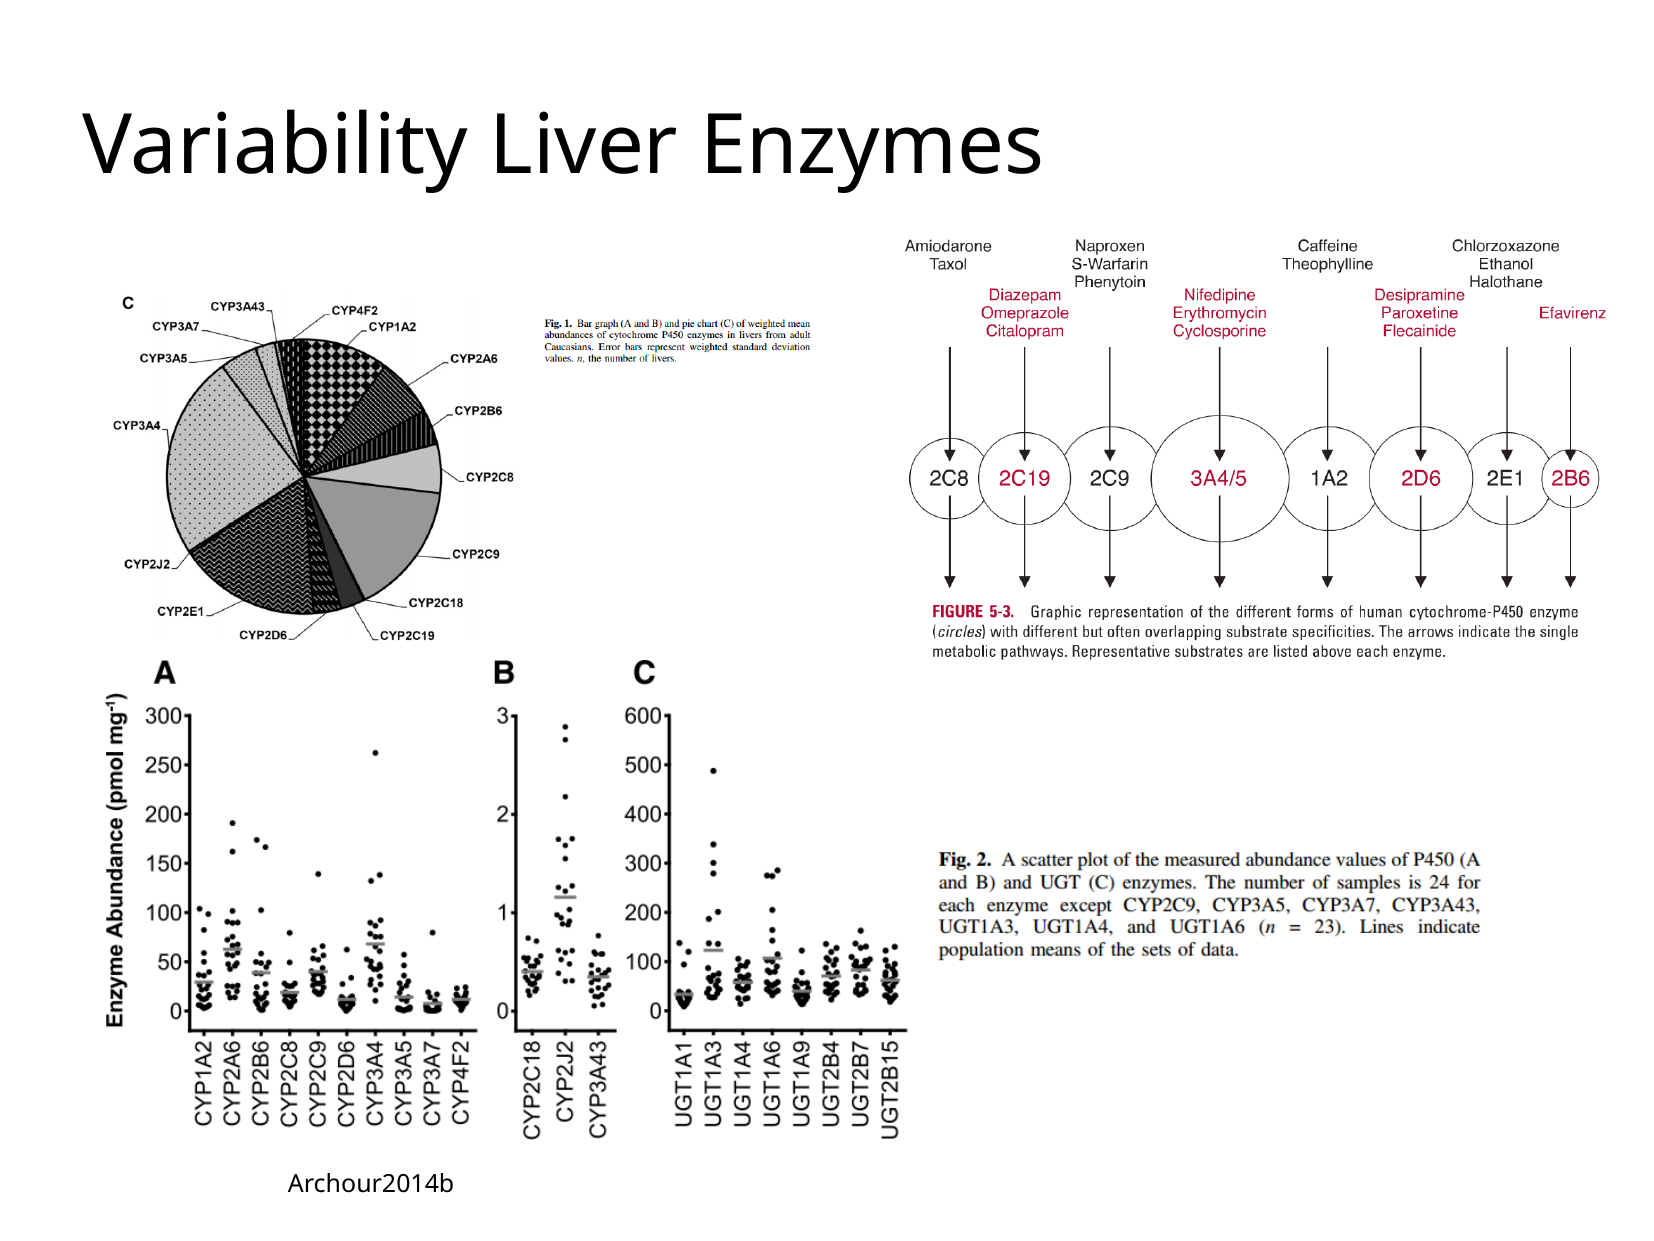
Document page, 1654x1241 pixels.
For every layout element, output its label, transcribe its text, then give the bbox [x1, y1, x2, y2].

picture [110, 290, 811, 641]
picture [105, 239, 1606, 1140]
title Variability Liver Enzymes [82, 10, 1636, 273]
text_box Archour2014b [273, 1158, 538, 1216]
